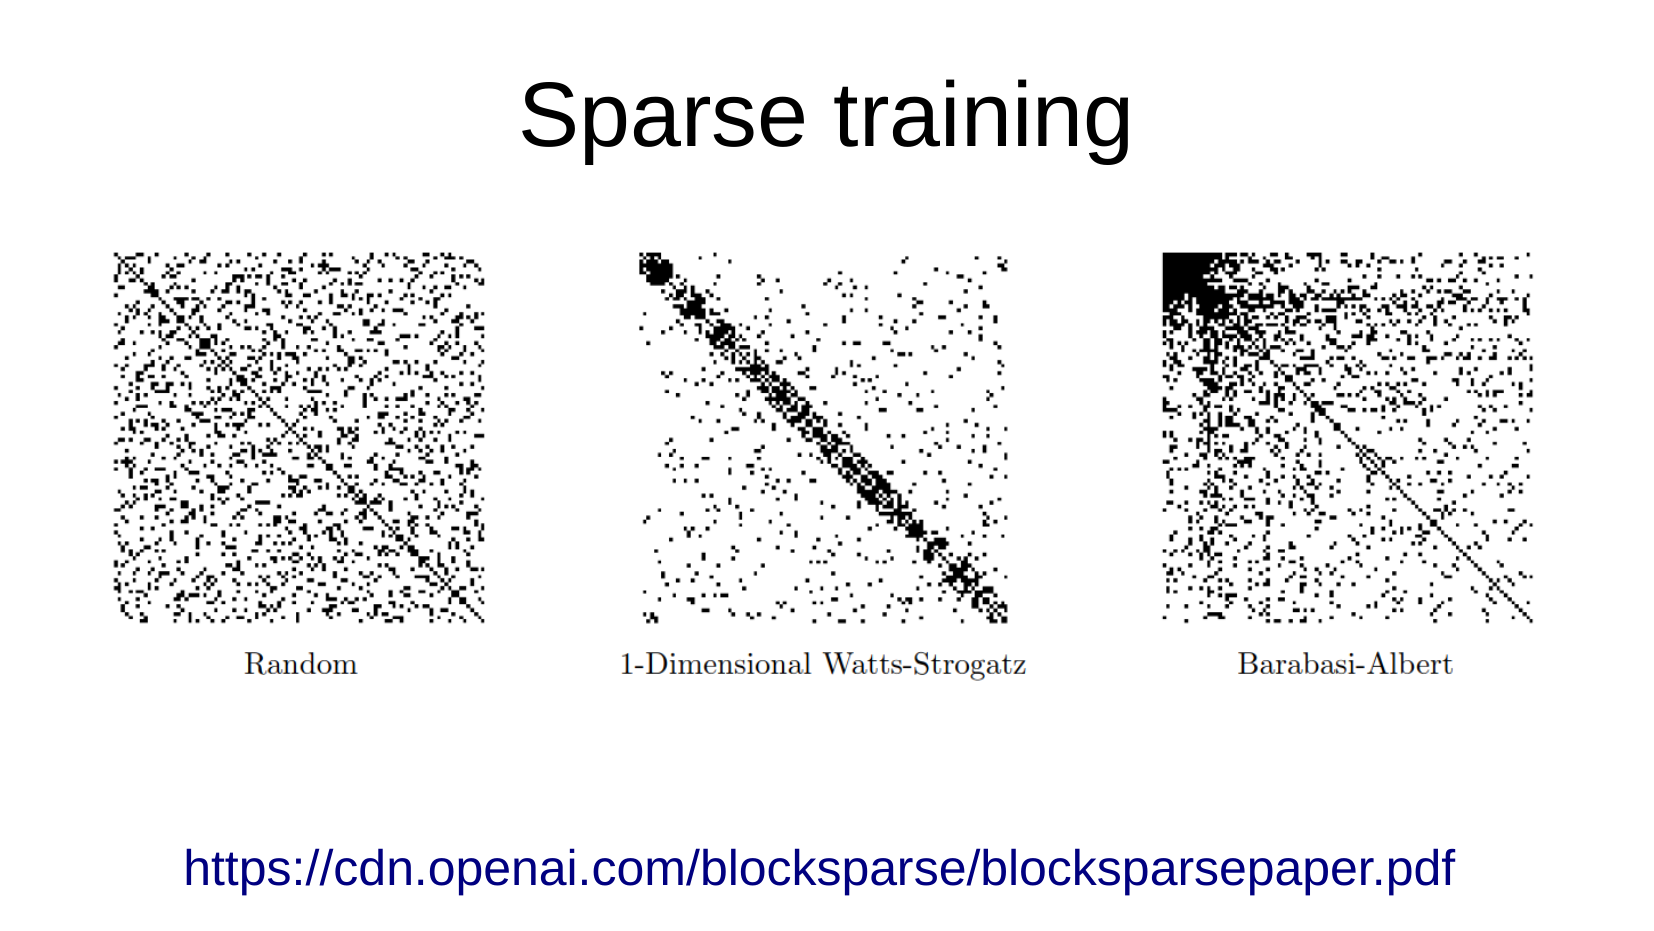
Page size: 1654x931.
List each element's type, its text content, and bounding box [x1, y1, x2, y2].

subtitle https://cdn.openai.com/blocksparse/blocksparsepaper.pdf [82, 825, 1571, 912]
picture [92, 239, 1561, 692]
title Sparse training [82, 37, 1571, 193]
